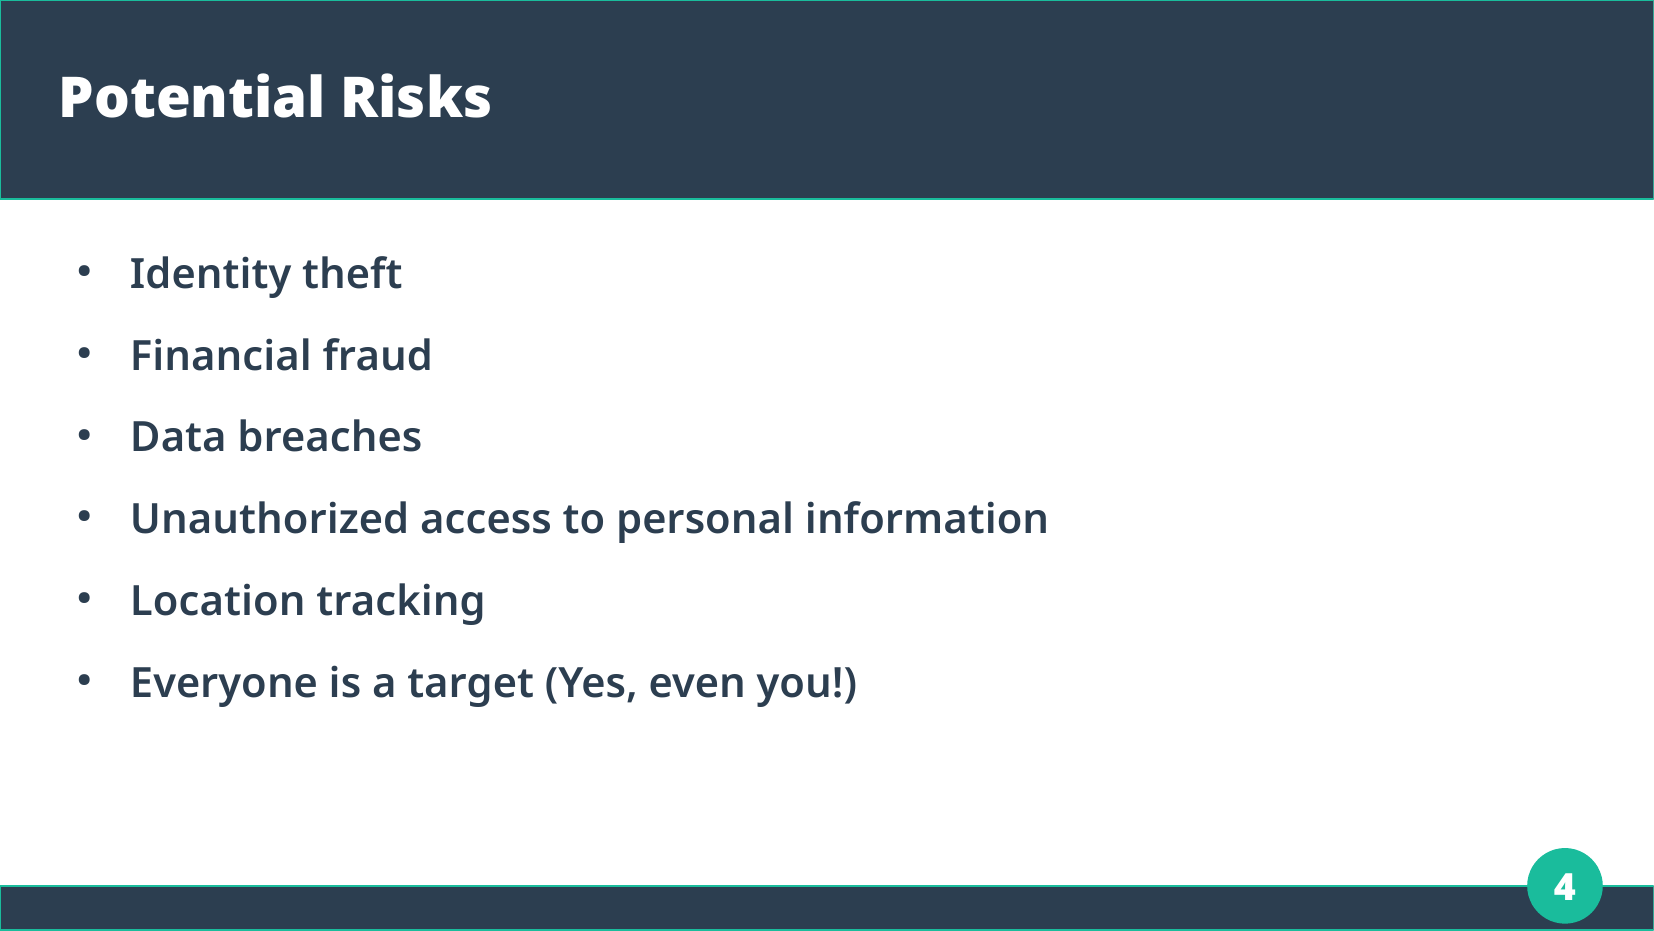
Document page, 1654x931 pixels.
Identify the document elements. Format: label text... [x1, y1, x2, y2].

list Identity theft Financial fraud Data breaches Unauthorized access to personal information Location tracking Everyone is a target (Yes, even you!) [59, 243, 1595, 864]
title Potential Risks [59, 37, 1595, 156]
